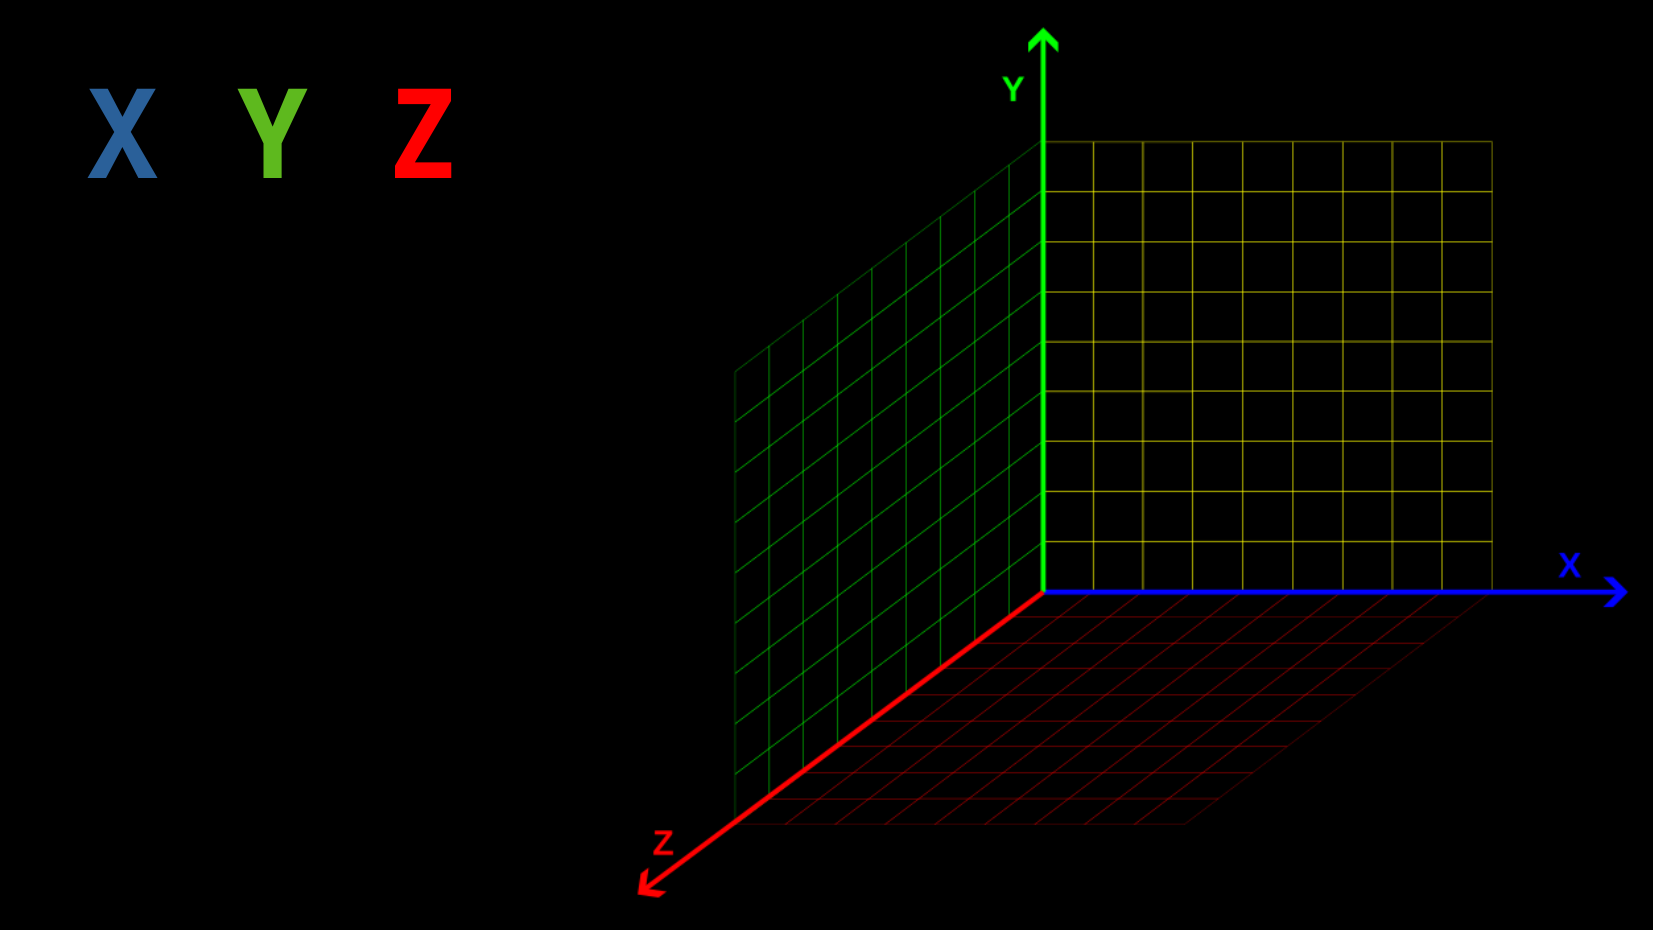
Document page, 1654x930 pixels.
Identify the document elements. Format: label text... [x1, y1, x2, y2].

text_box X Y Z [70, 37, 619, 203]
picture [610, 1, 1653, 930]
